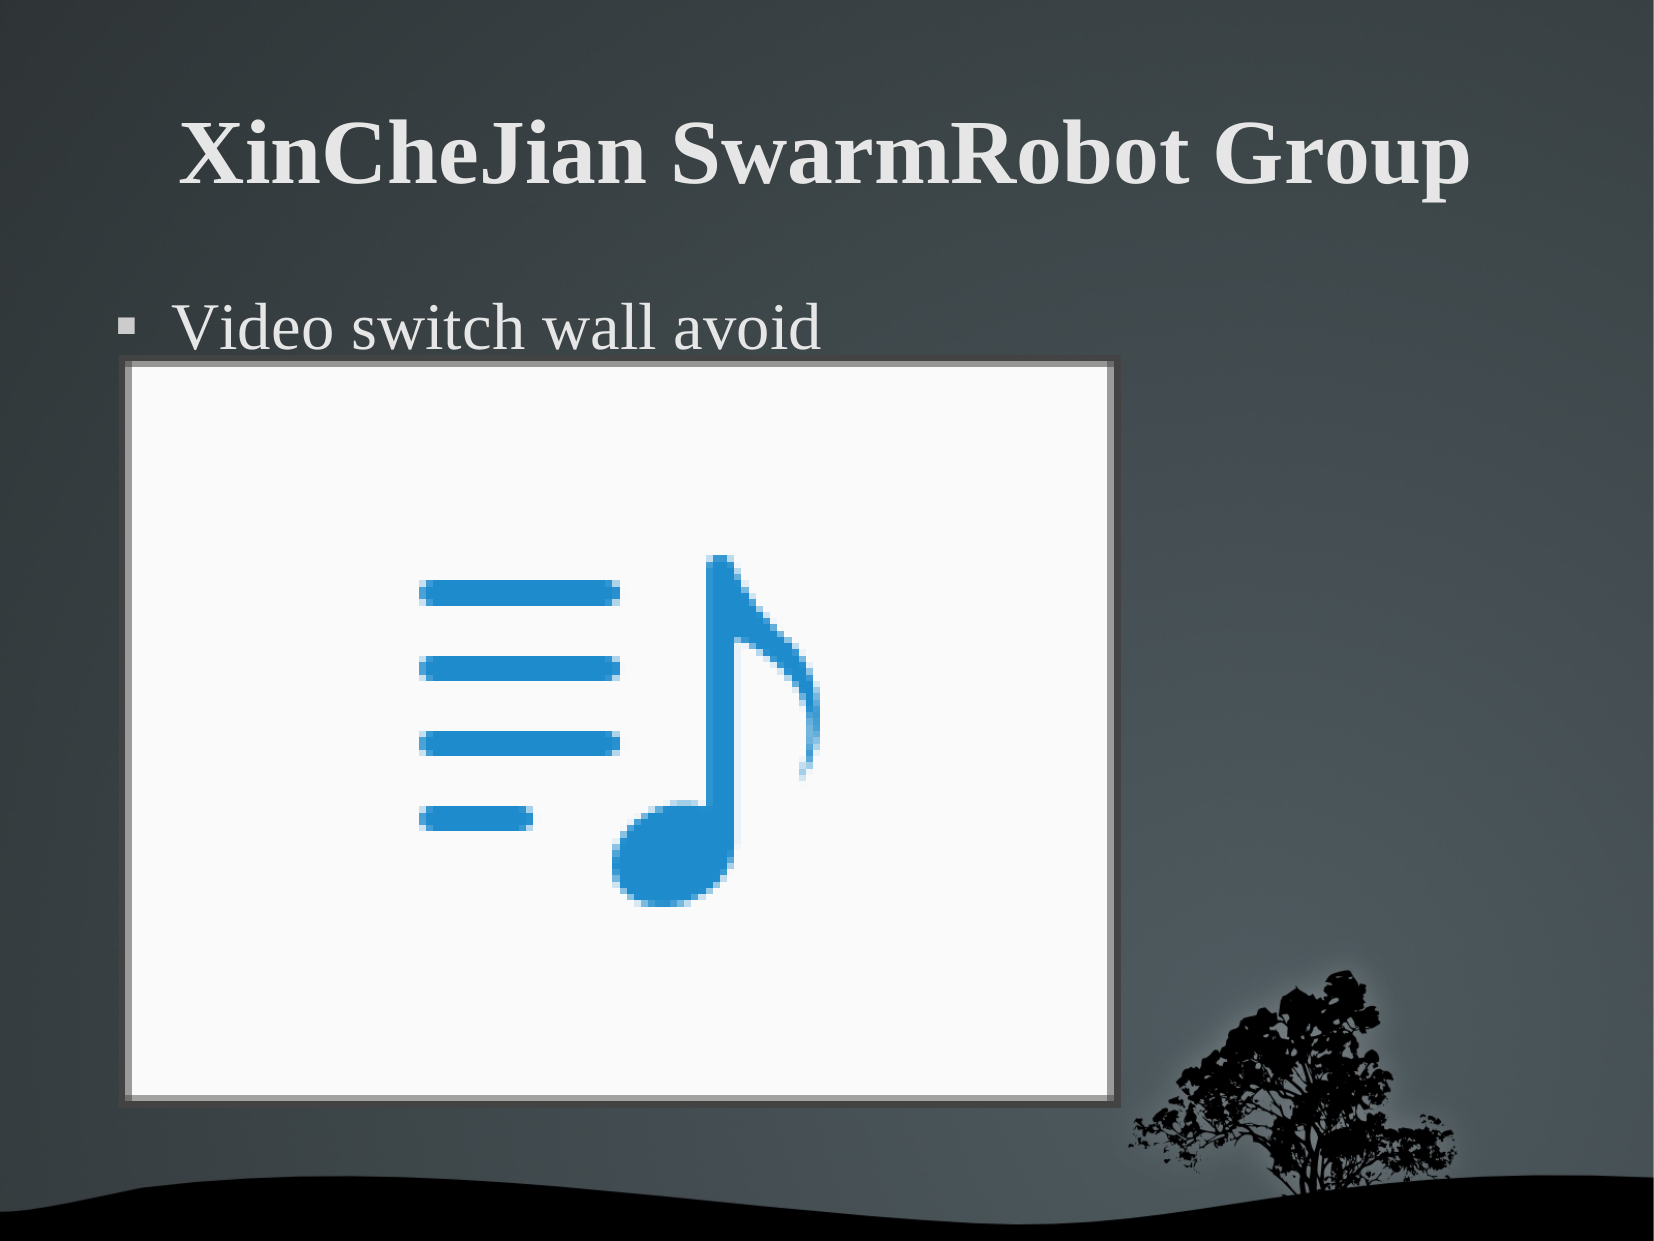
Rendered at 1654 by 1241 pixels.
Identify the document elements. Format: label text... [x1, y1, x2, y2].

text_box [118, 354, 1123, 1109]
picture [0, 0, 1654, 1241]
list Video switch wall avoid [82, 290, 1571, 1109]
title XinCheJian SwarmRobot Group [82, 49, 1571, 257]
